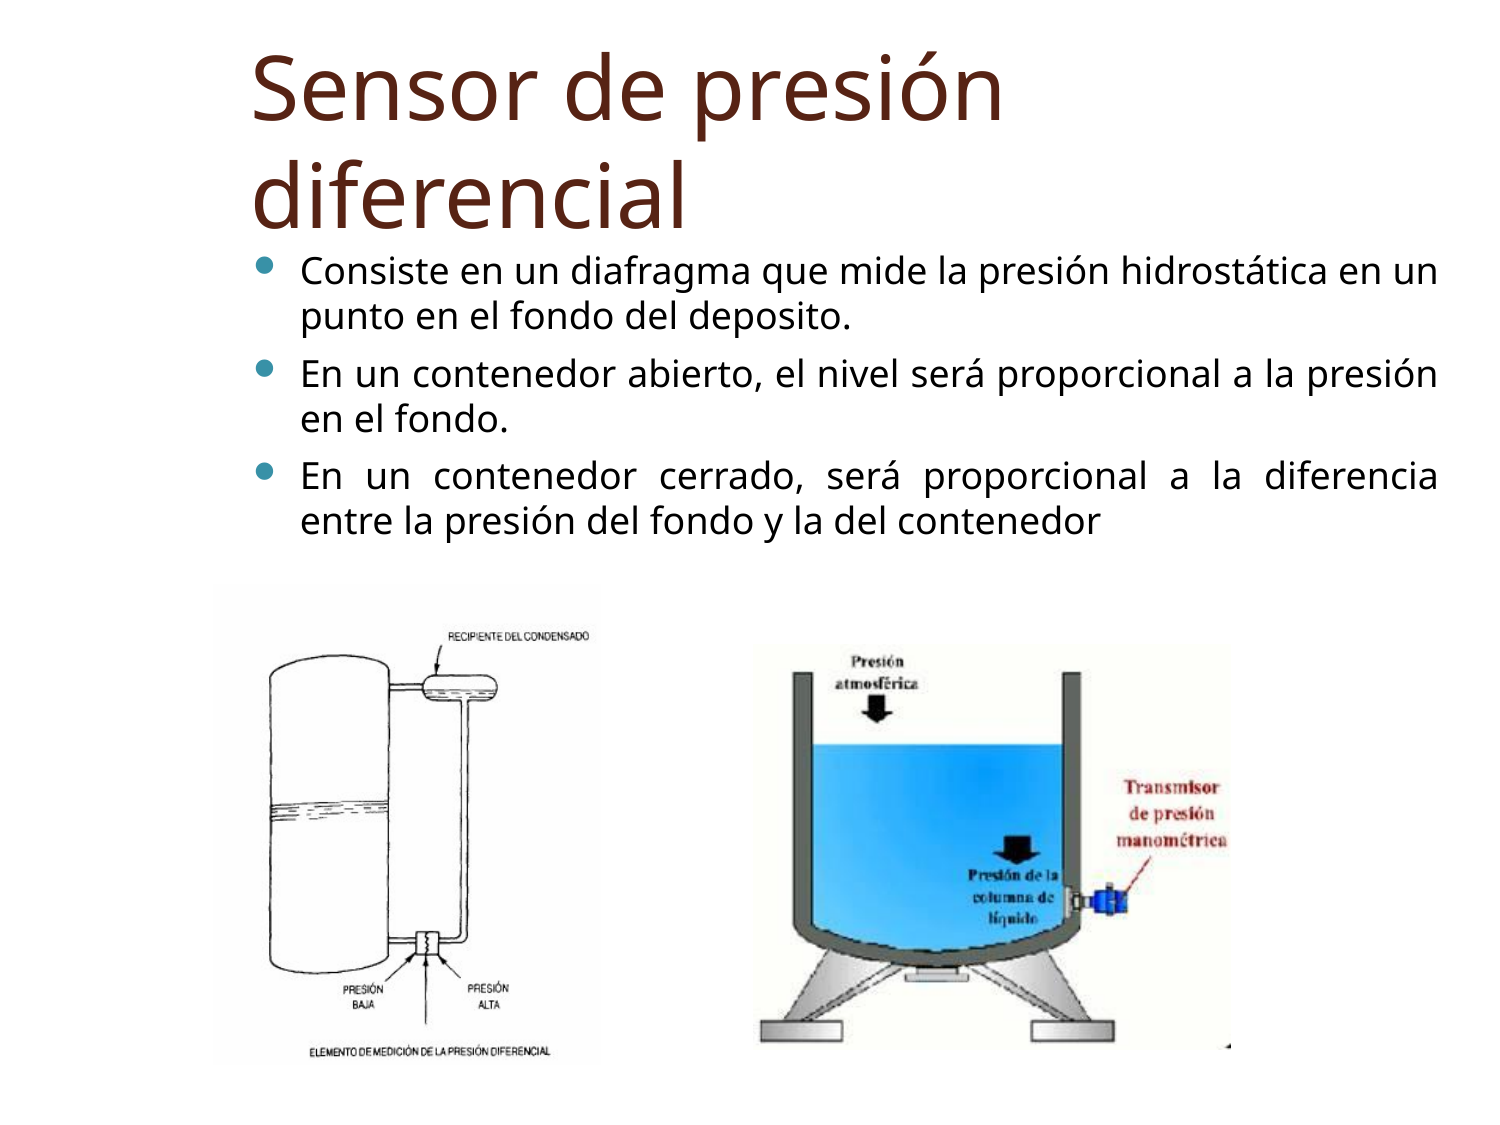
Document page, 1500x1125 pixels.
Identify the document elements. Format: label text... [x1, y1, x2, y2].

picture [753, 644, 1231, 1050]
list Consiste en un diafragma que mide la presión hidrostática en un punto en el fondo del deposito. En un contenedor abierto, el nivel será proporcional a la presión en el fondo. En un contenedor cerrado, será proporcional a la diferencia entre la presión del fondo y la del contenedor [225, 239, 1455, 1028]
picture [213, 584, 601, 1066]
title Sensor de presión diferencial [235, 45, 1466, 233]
